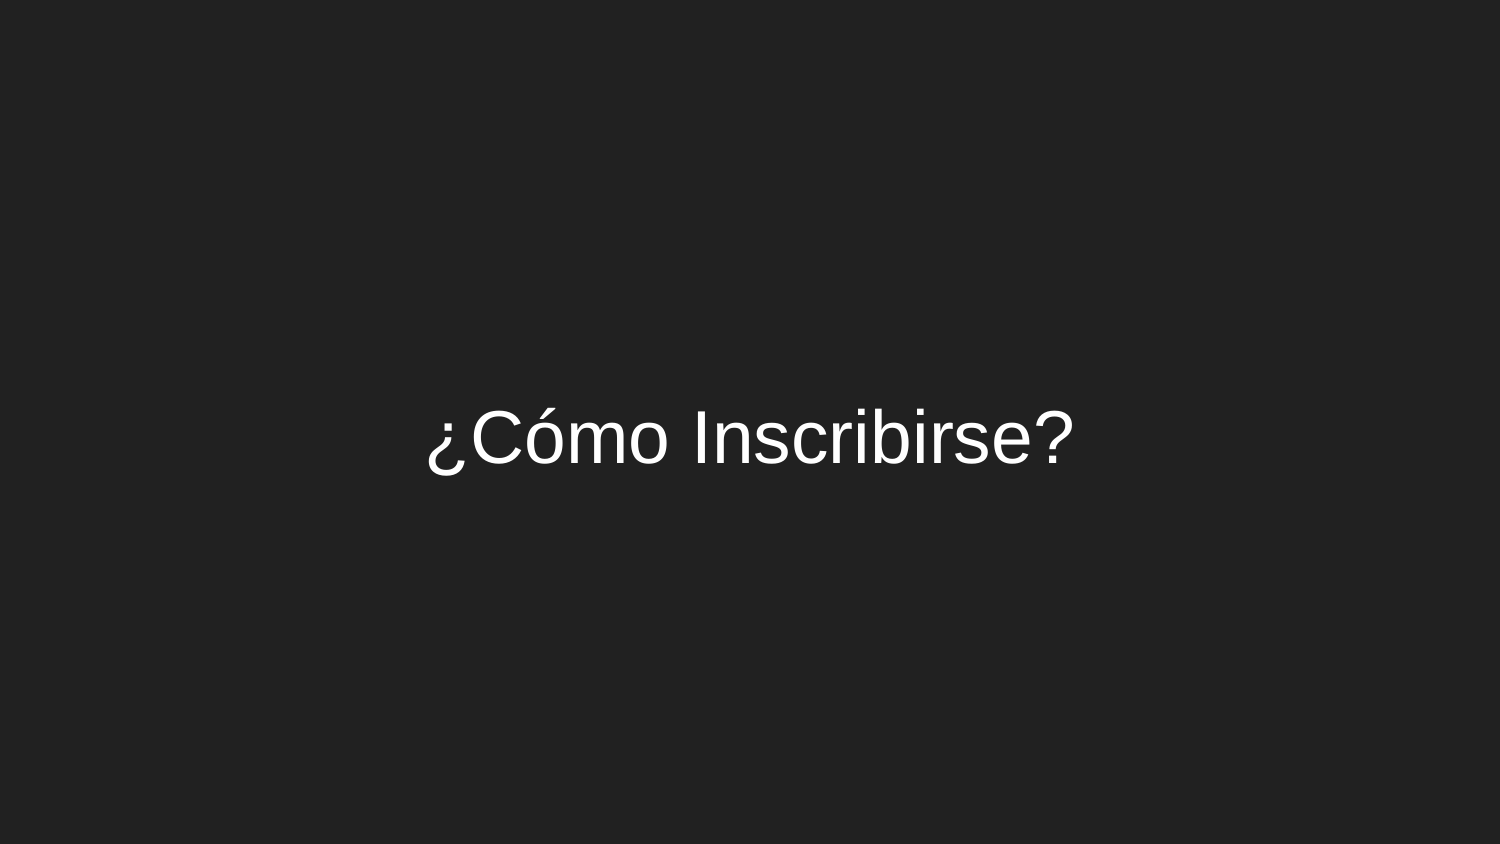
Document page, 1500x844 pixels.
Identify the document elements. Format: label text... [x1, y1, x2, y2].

title ¿Cómo Inscribirse? [51, 72, 1449, 795]
